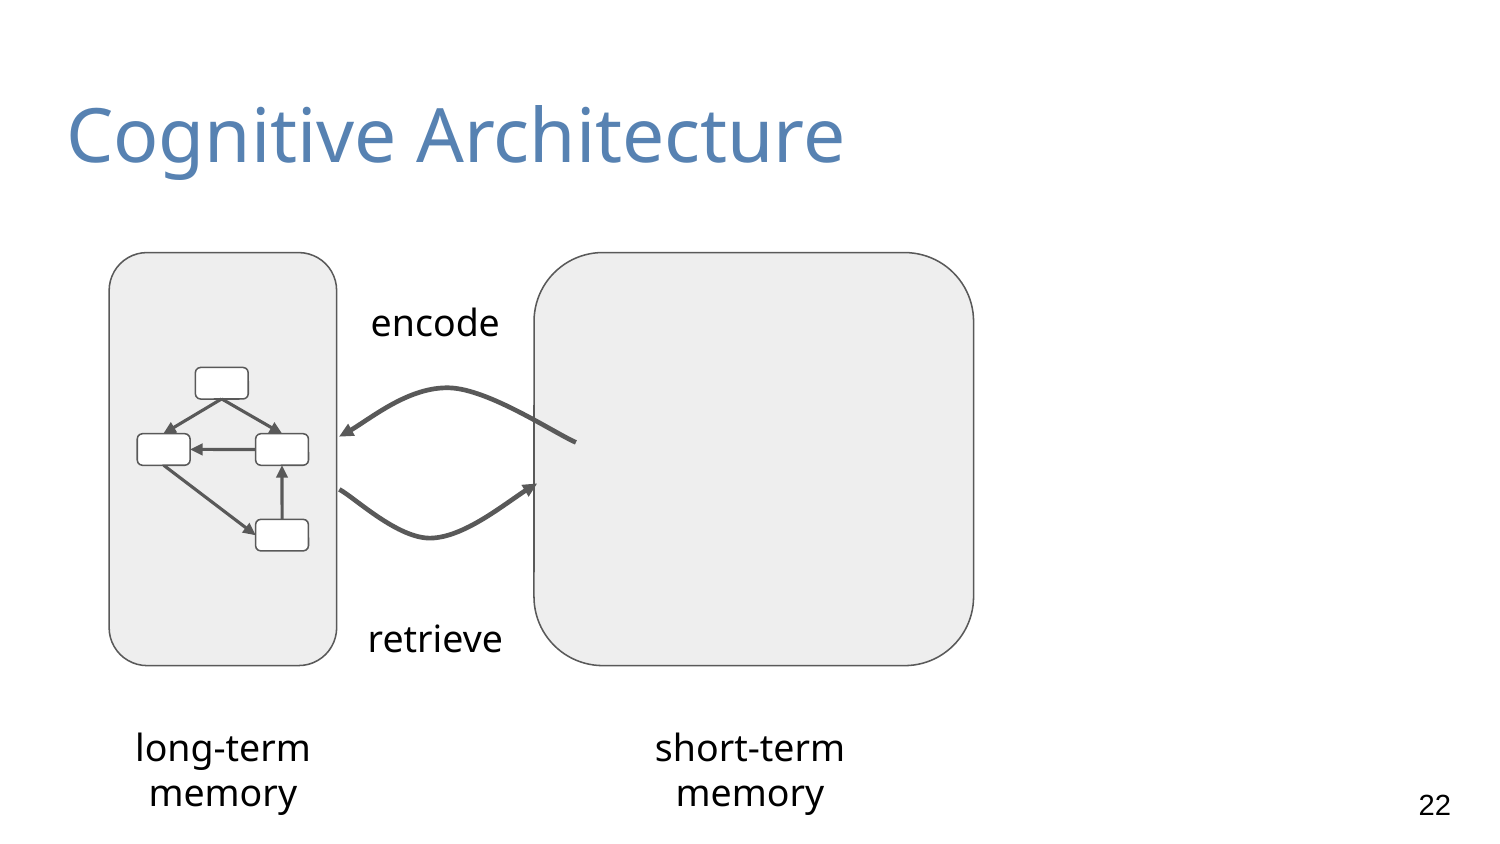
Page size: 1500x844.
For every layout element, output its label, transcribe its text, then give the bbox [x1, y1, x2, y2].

title Cognitive Architecture [51, 72, 1449, 167]
text_box short-term memory [575, 709, 925, 790]
text_box retrieve [346, 599, 524, 681]
text_box [109, 252, 337, 666]
text_box [533, 252, 974, 666]
text_box encode [346, 283, 524, 364]
text_box long-term memory [48, 709, 397, 790]
